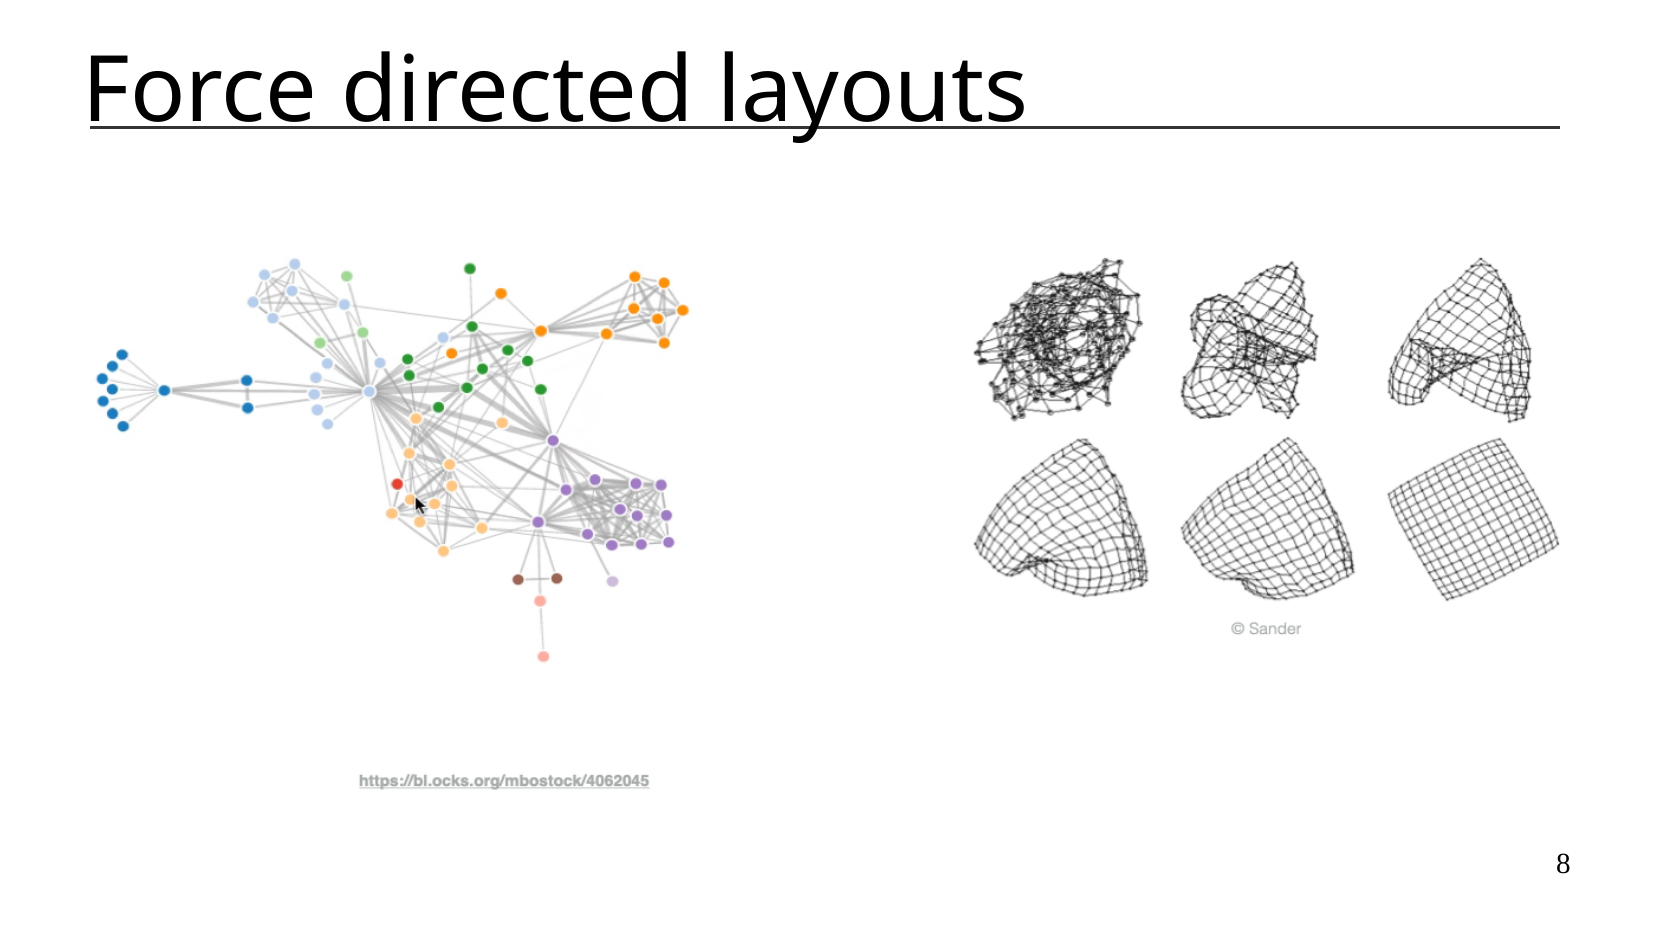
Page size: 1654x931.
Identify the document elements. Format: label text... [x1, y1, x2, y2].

title Force directed layouts [82, 32, 1571, 140]
picture [48, 179, 1600, 834]
